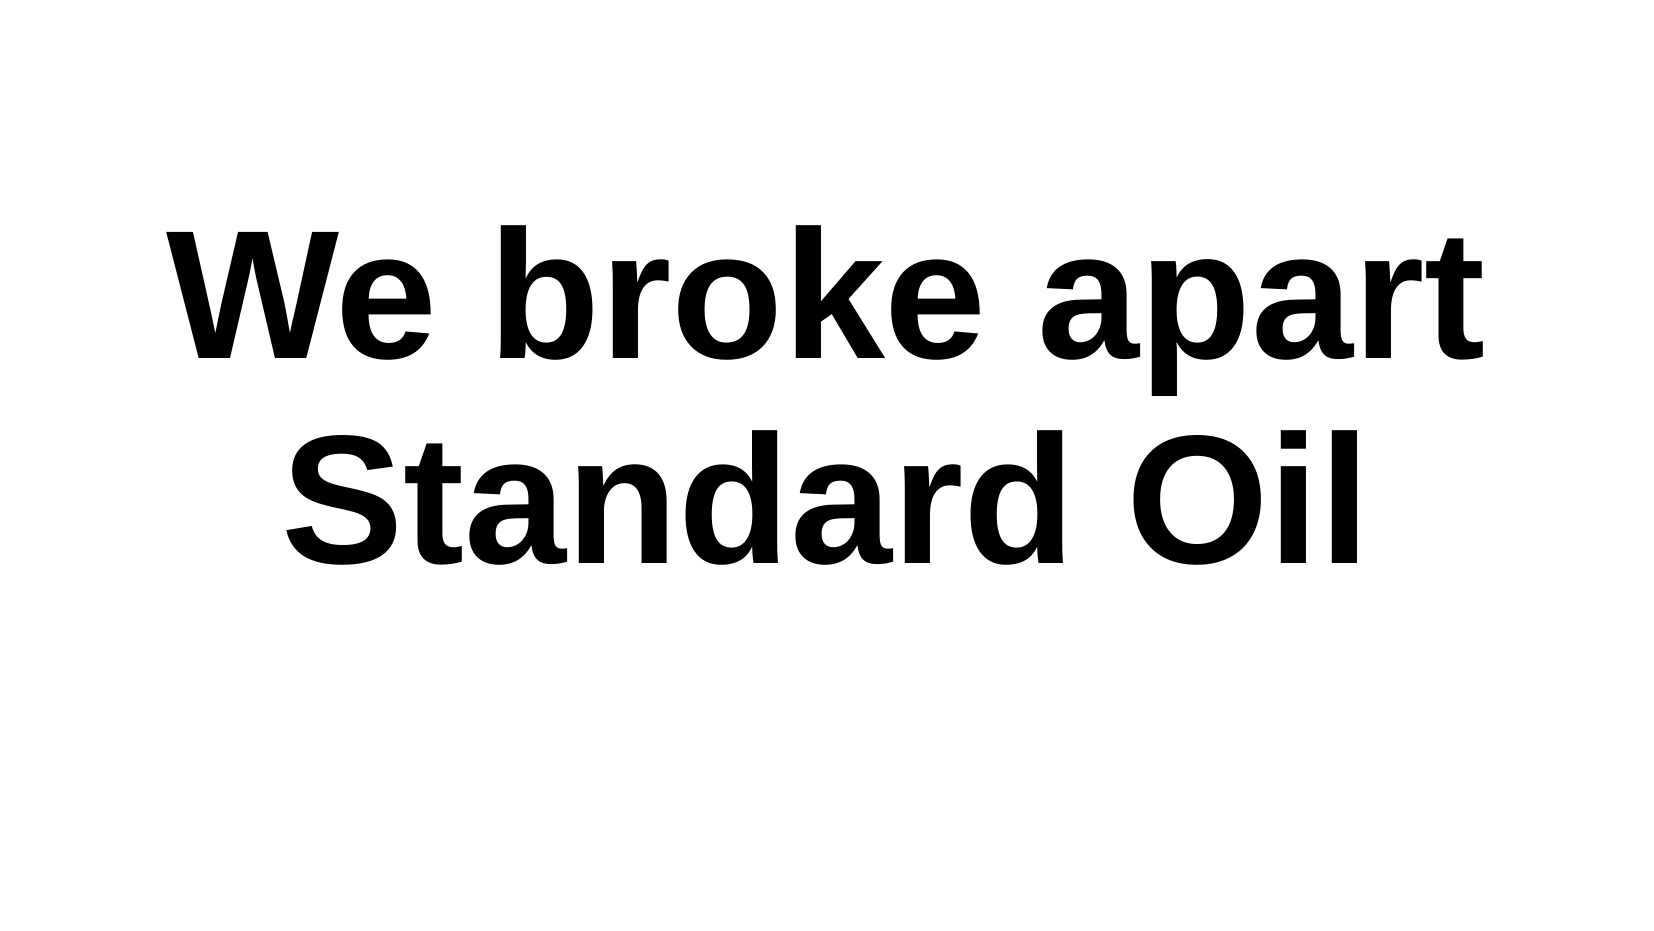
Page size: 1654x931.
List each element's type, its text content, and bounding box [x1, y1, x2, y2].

subtitle We broke apart Standard Oil [82, 37, 1571, 757]
